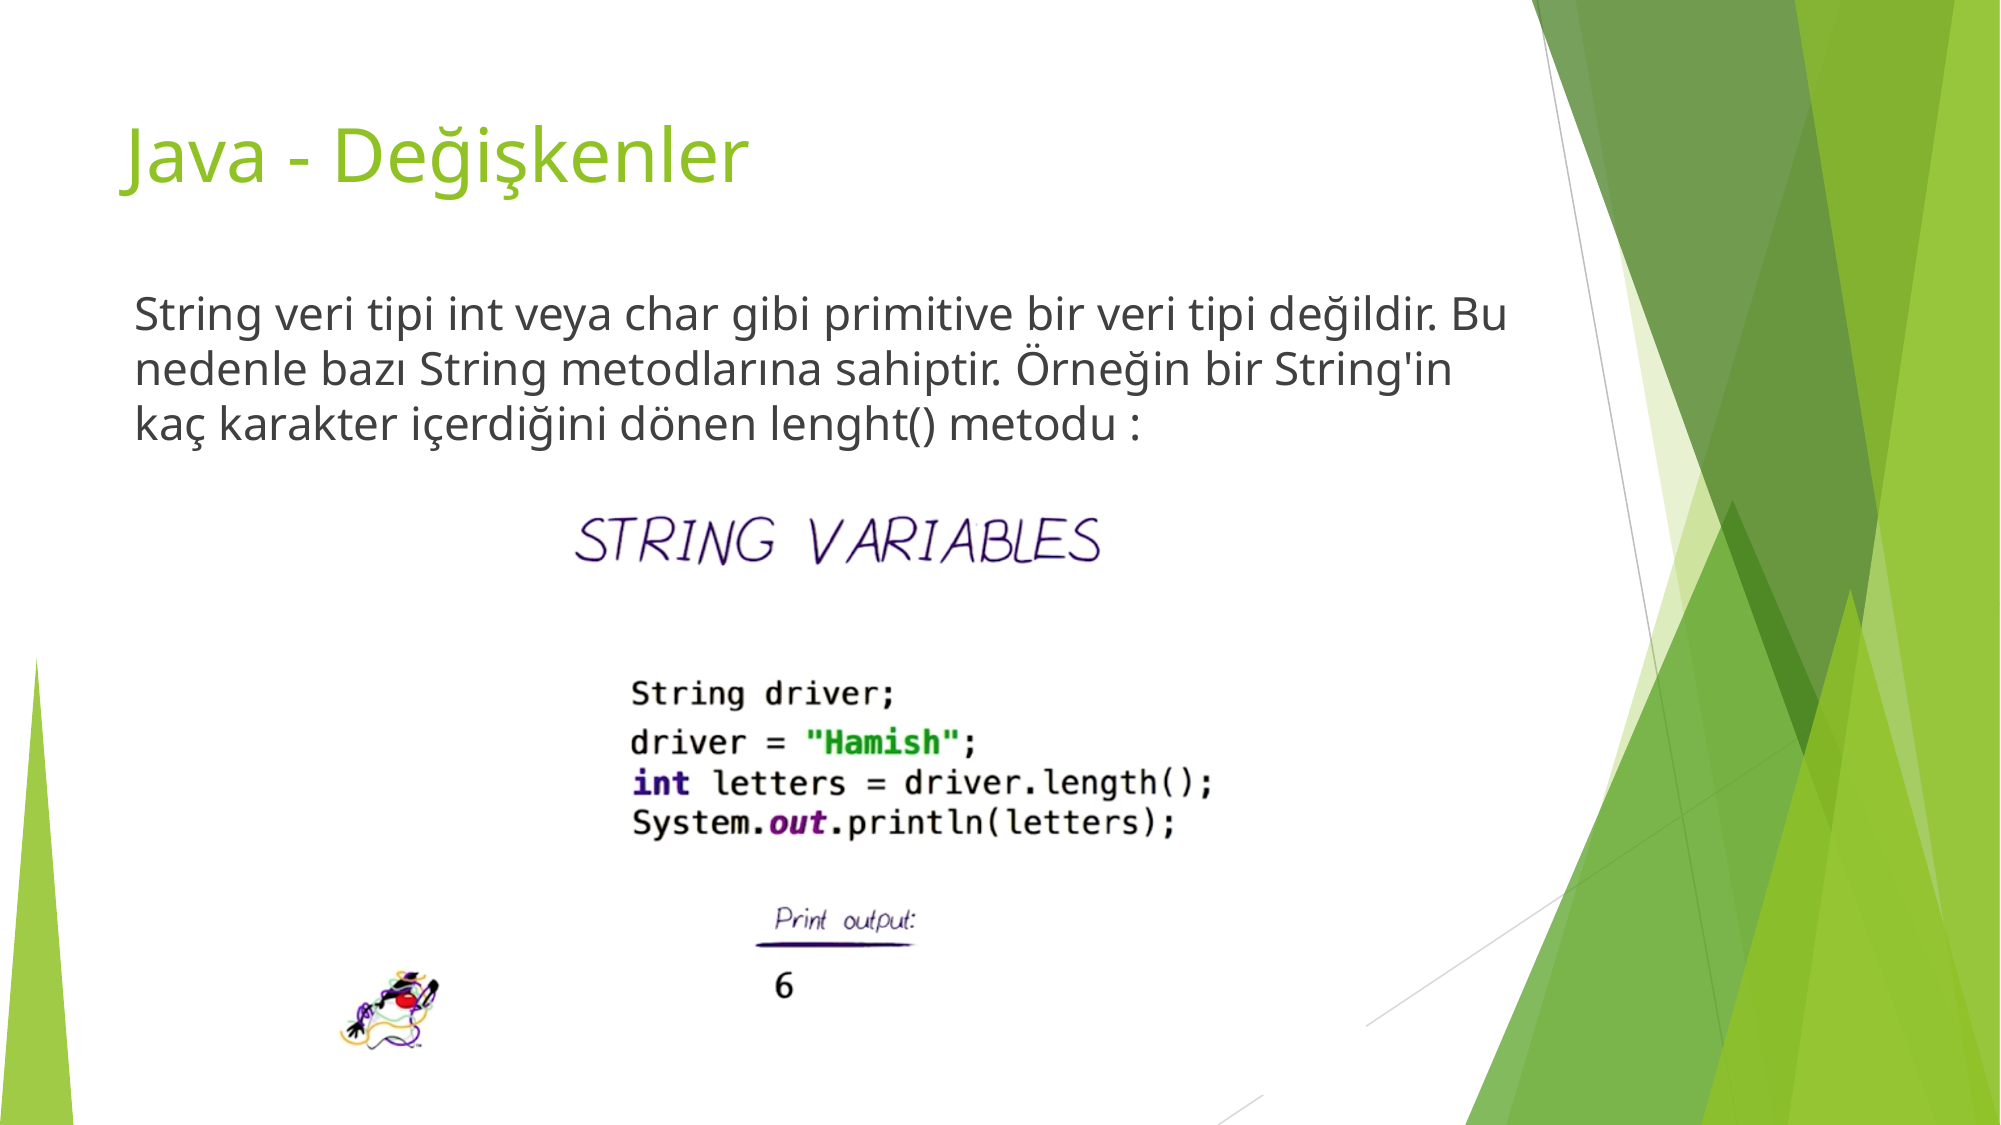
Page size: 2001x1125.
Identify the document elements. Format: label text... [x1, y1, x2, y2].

picture [296, 494, 1366, 1096]
title Java - Değişkenler [111, 99, 1522, 317]
list String veri tipi int veya char gibi primitive bir veri tipi değildir. Bu nedenle bazı String metodlarına sahiptir. Örneğin bir String'in kaç karakter içerdiğini dönen lenght() metodu : [120, 277, 1531, 436]
